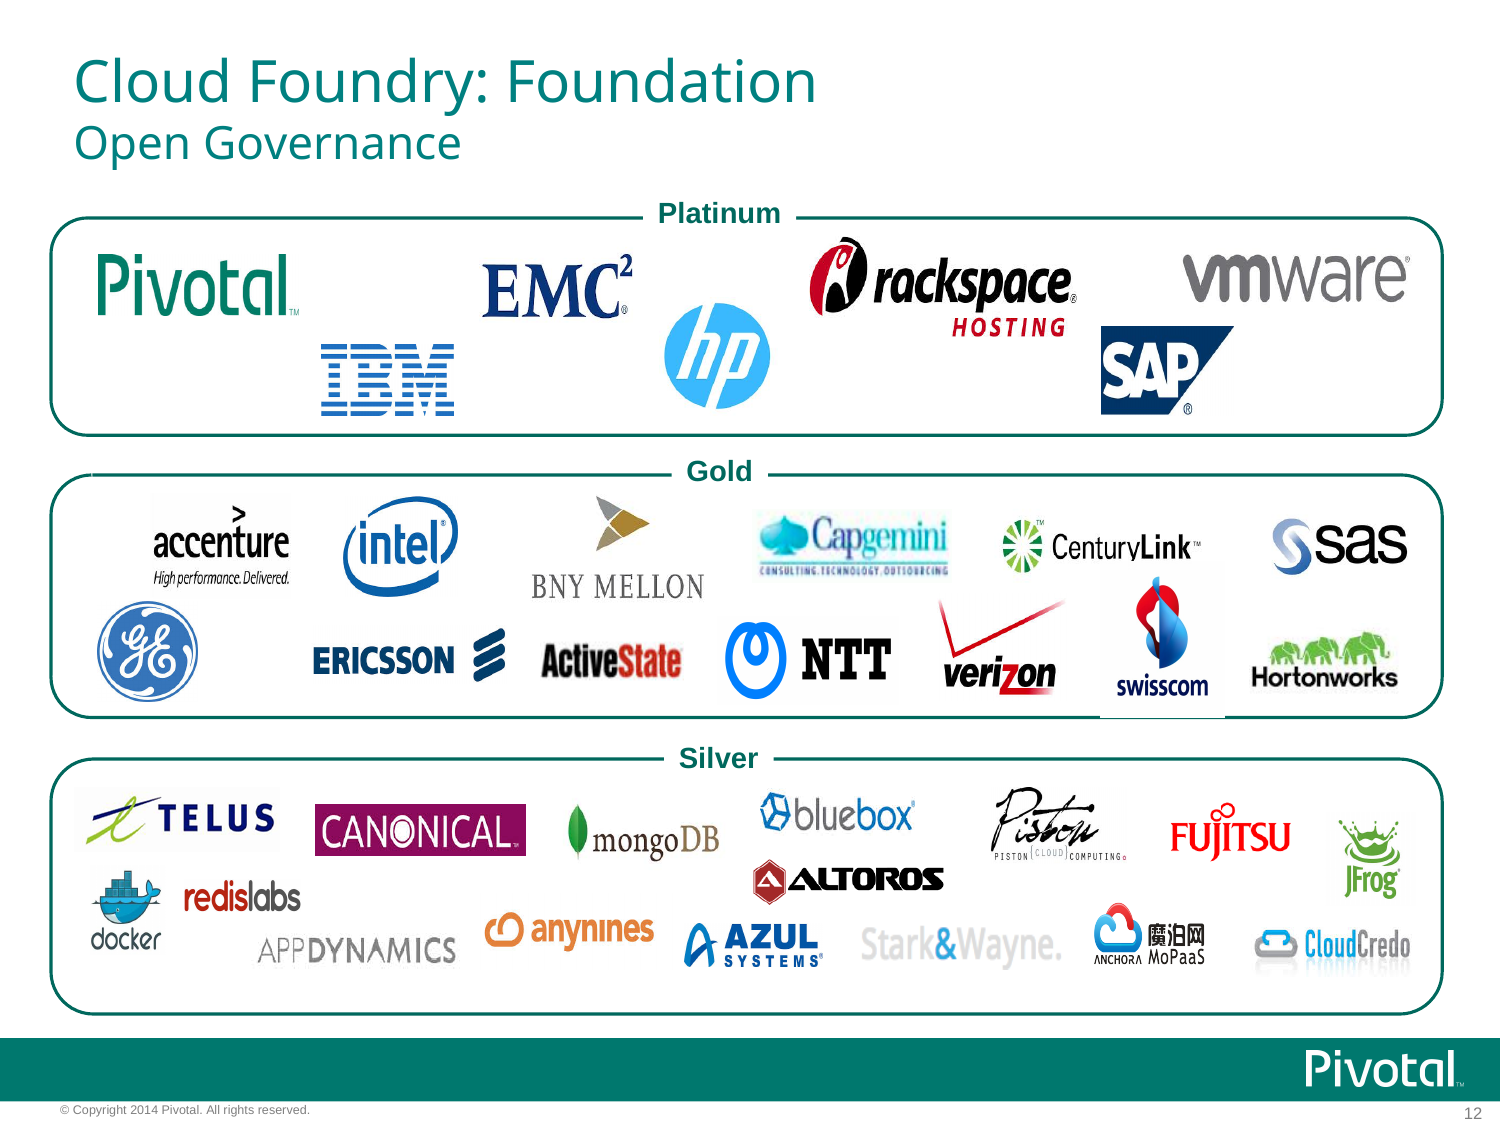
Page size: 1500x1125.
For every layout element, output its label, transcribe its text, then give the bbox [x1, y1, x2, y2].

picture [465, 893, 673, 970]
picture [514, 477, 899, 708]
picture [933, 496, 1225, 718]
picture [554, 774, 735, 891]
title Cloud Foundry: Foundation Open Governance [58, 36, 1439, 138]
picture [479, 236, 634, 347]
picture [1325, 812, 1416, 906]
picture [1154, 784, 1307, 880]
picture [659, 297, 778, 416]
picture [854, 920, 1068, 971]
picture [750, 851, 947, 910]
text_box Gold [671, 444, 768, 495]
picture [990, 787, 1127, 865]
picture [343, 496, 458, 597]
text_box Platinum [643, 186, 797, 237]
text_box Silver [664, 732, 774, 783]
picture [321, 344, 454, 416]
picture [684, 923, 823, 967]
picture [1091, 900, 1213, 977]
picture [809, 236, 1077, 337]
picture [752, 509, 952, 583]
picture [97, 477, 298, 702]
picture [760, 788, 915, 836]
picture [184, 879, 301, 912]
picture [311, 625, 507, 684]
picture [90, 865, 166, 955]
picture [1262, 496, 1424, 597]
picture [74, 787, 280, 852]
picture [1241, 623, 1408, 702]
picture [1172, 236, 1420, 320]
picture [98, 254, 299, 316]
picture [315, 804, 526, 856]
picture [1101, 326, 1234, 416]
picture [1245, 912, 1417, 1002]
picture [1306, 1050, 1464, 1087]
picture [251, 924, 463, 978]
